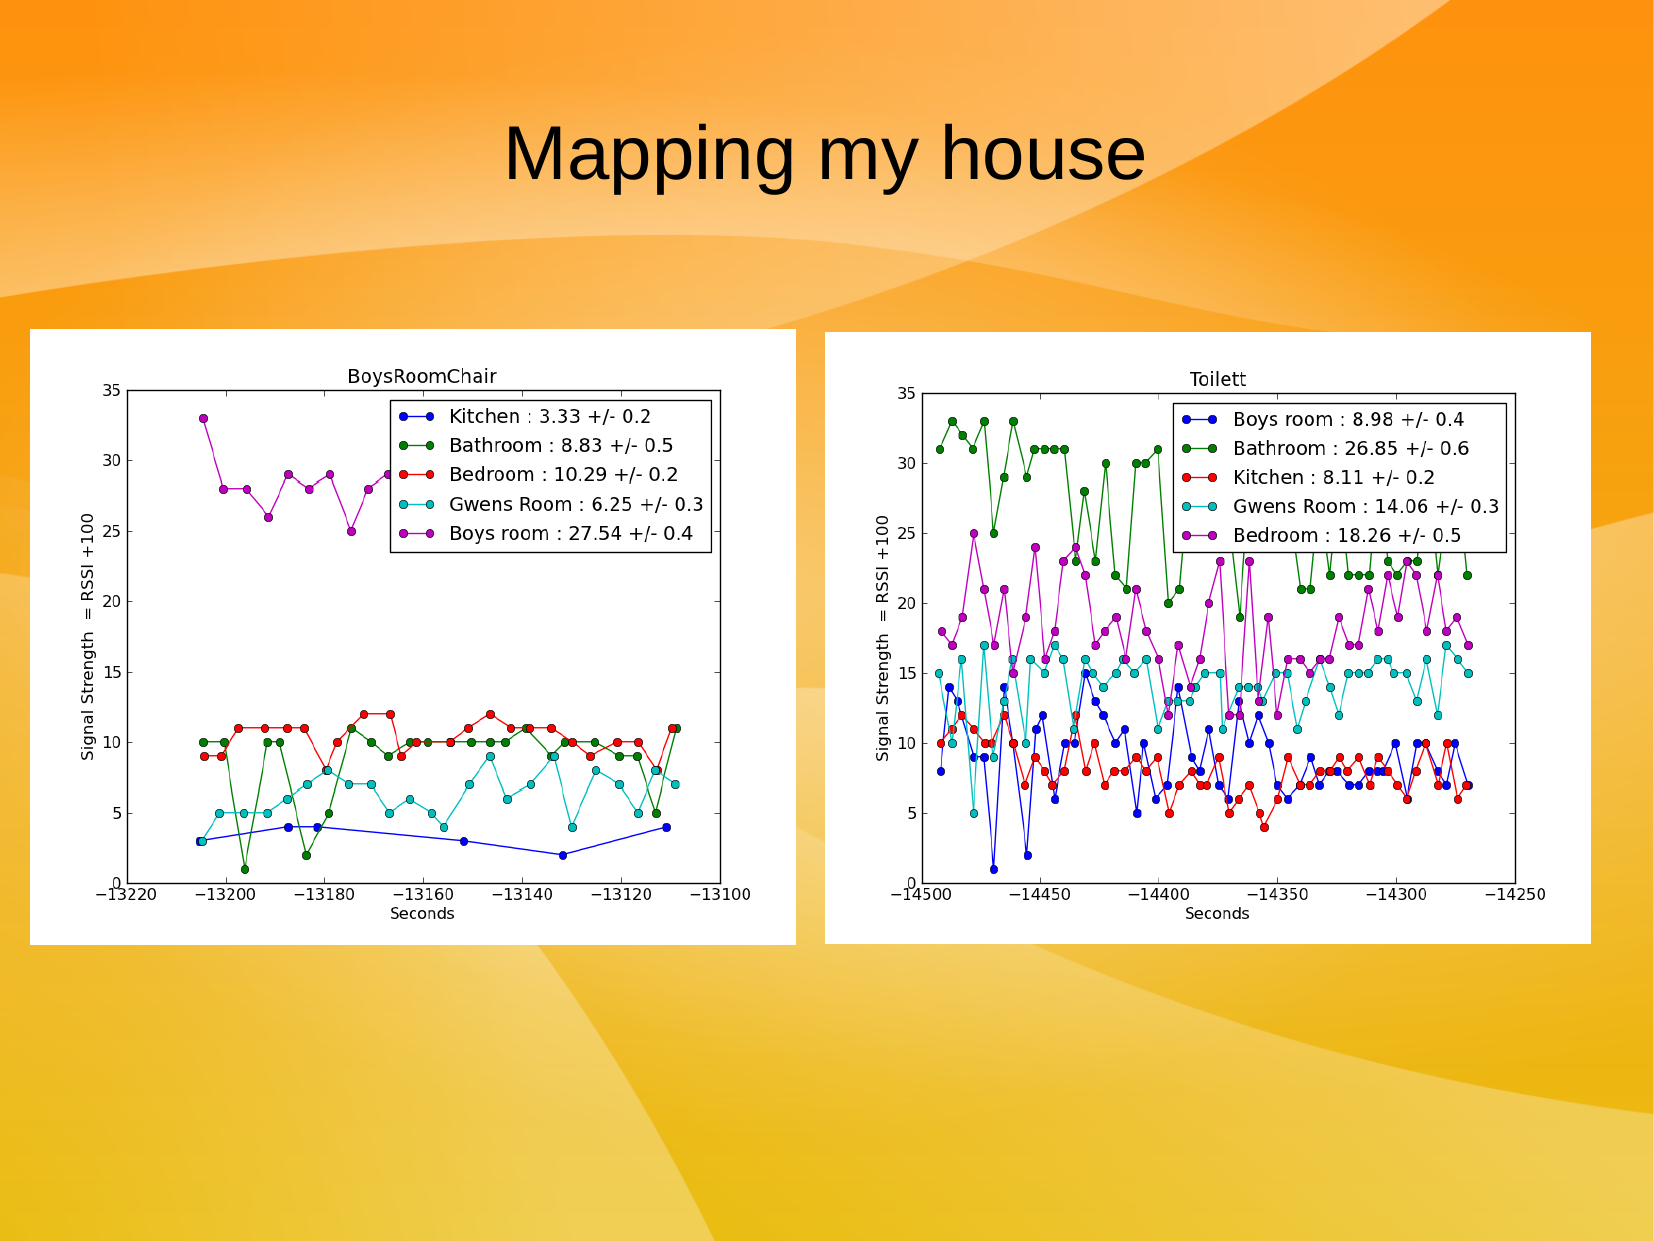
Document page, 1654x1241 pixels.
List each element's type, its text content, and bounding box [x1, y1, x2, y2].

picture [0, 0, 1654, 1241]
title Mapping my house [82, 49, 1571, 257]
